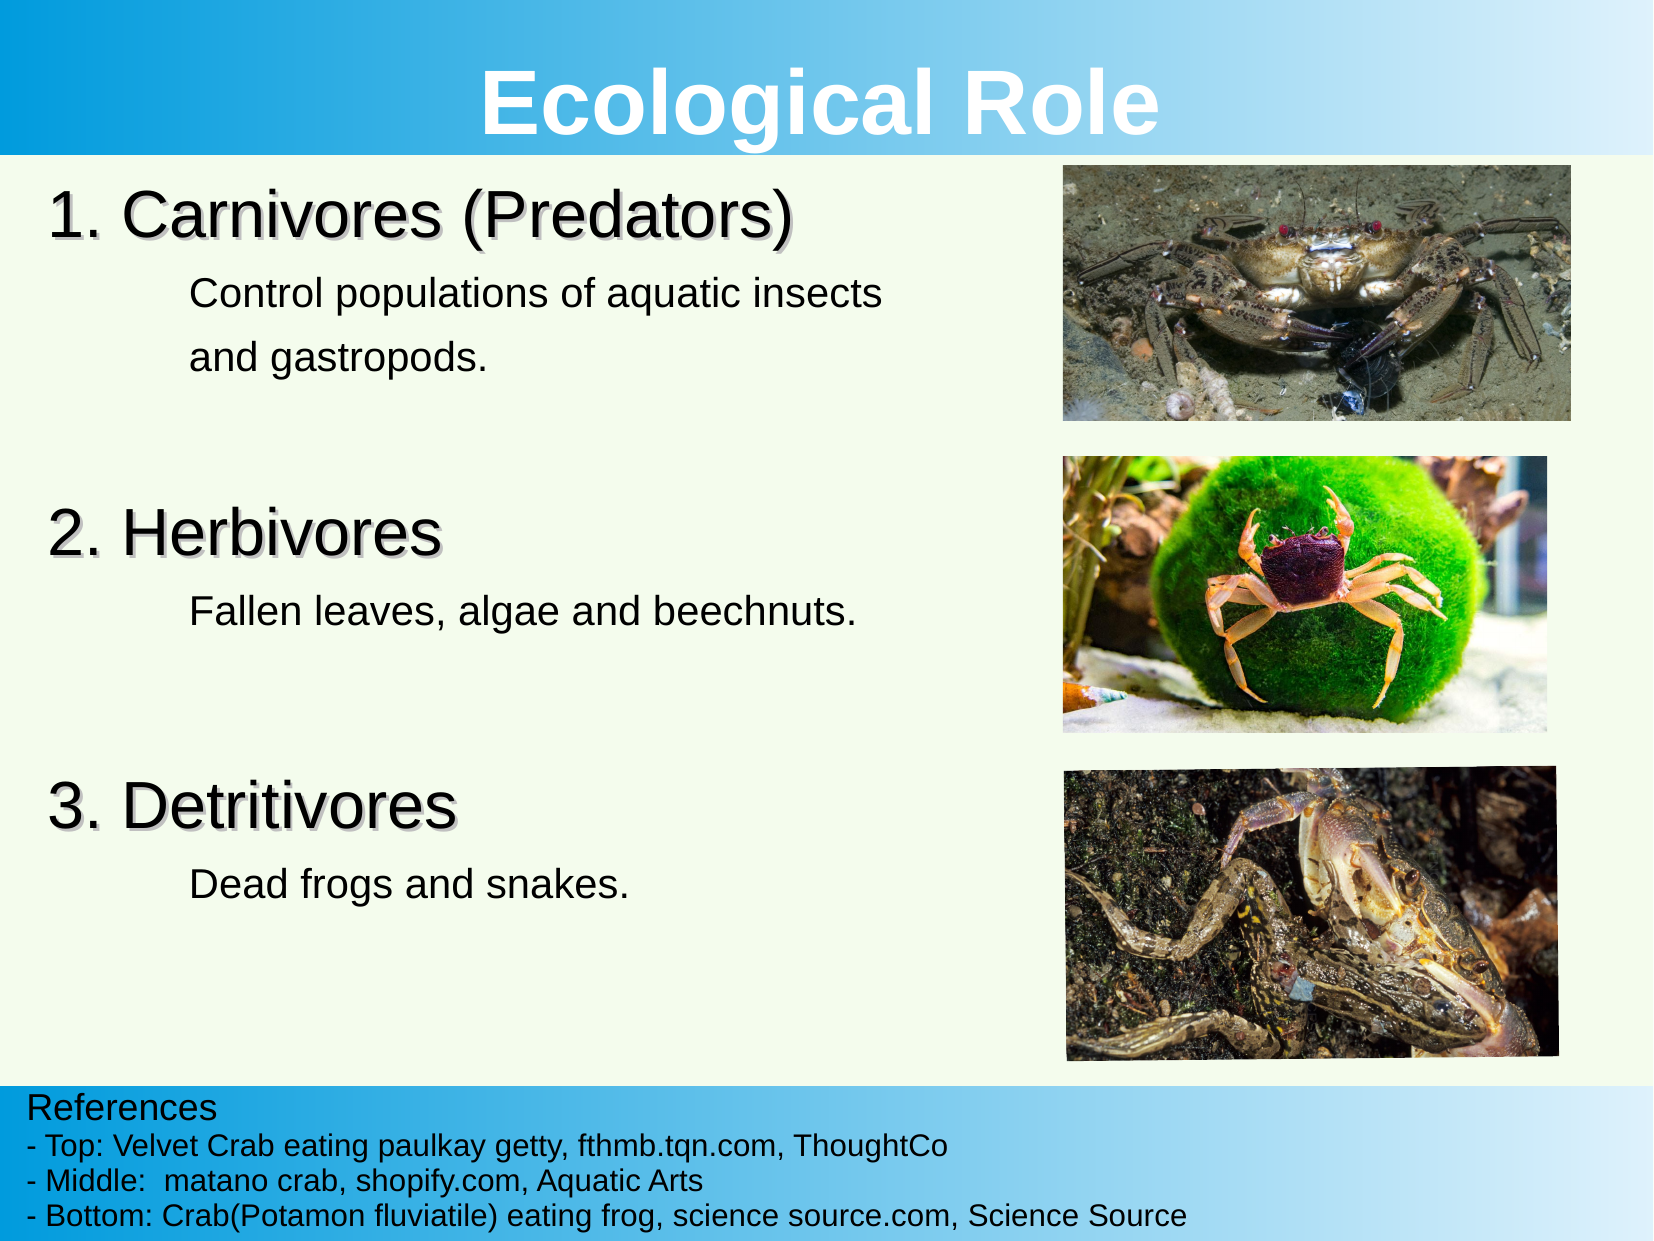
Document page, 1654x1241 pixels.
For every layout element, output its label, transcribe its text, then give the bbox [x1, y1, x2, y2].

list 1. Carnivores (Predators) Control populations of aquatic insects and gastropods. 2. Herbivores Fallen leaves, algae and beechnuts. 3. Detritivores Dead frogs and snakes. [0, 177, 1004, 686]
picture [1063, 765, 1560, 1062]
title Ecological Role [23, 0, 1619, 206]
picture [1062, 165, 1571, 421]
picture [1062, 456, 1548, 733]
text_box References - Top: Velvet Crab eating paulkay getty, fthmb.tqn.com, ThoughtCo - Middle: matano crab, shopify.com, Aquatic Arts - Bottom: Crab(Potamon fluviatile) eating frog, science source.com, Science Source [11, 1079, 1205, 1241]
